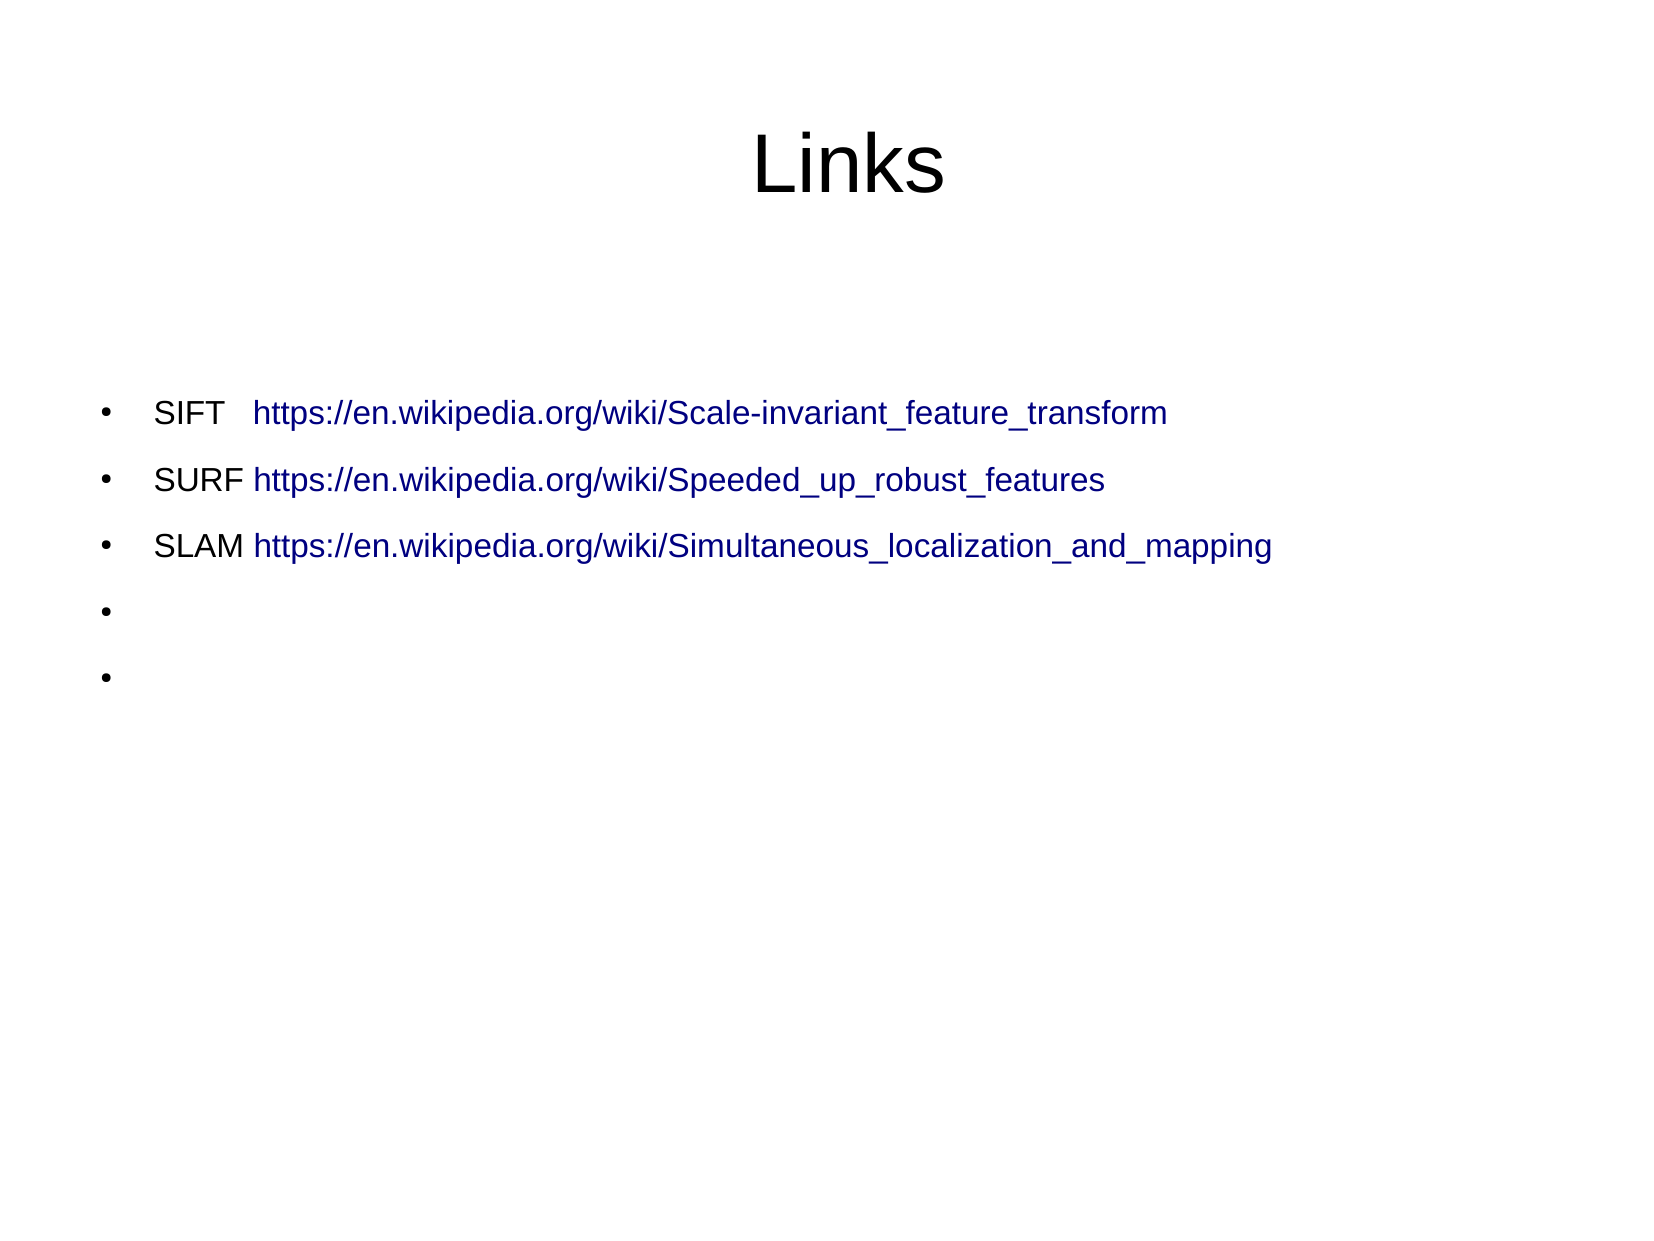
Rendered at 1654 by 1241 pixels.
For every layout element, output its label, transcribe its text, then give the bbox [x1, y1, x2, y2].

list SIFT https://en.wikipedia.org/wiki/Scale-invariant_feature_transform SURF https://en.wikipedia.org/wiki/Speeded_up_robust_features SLAM https://en.wikipedia.org/wiki/Simultaneous_localization_and_mapping [82, 290, 1571, 1010]
title Links [105, 60, 1594, 268]
